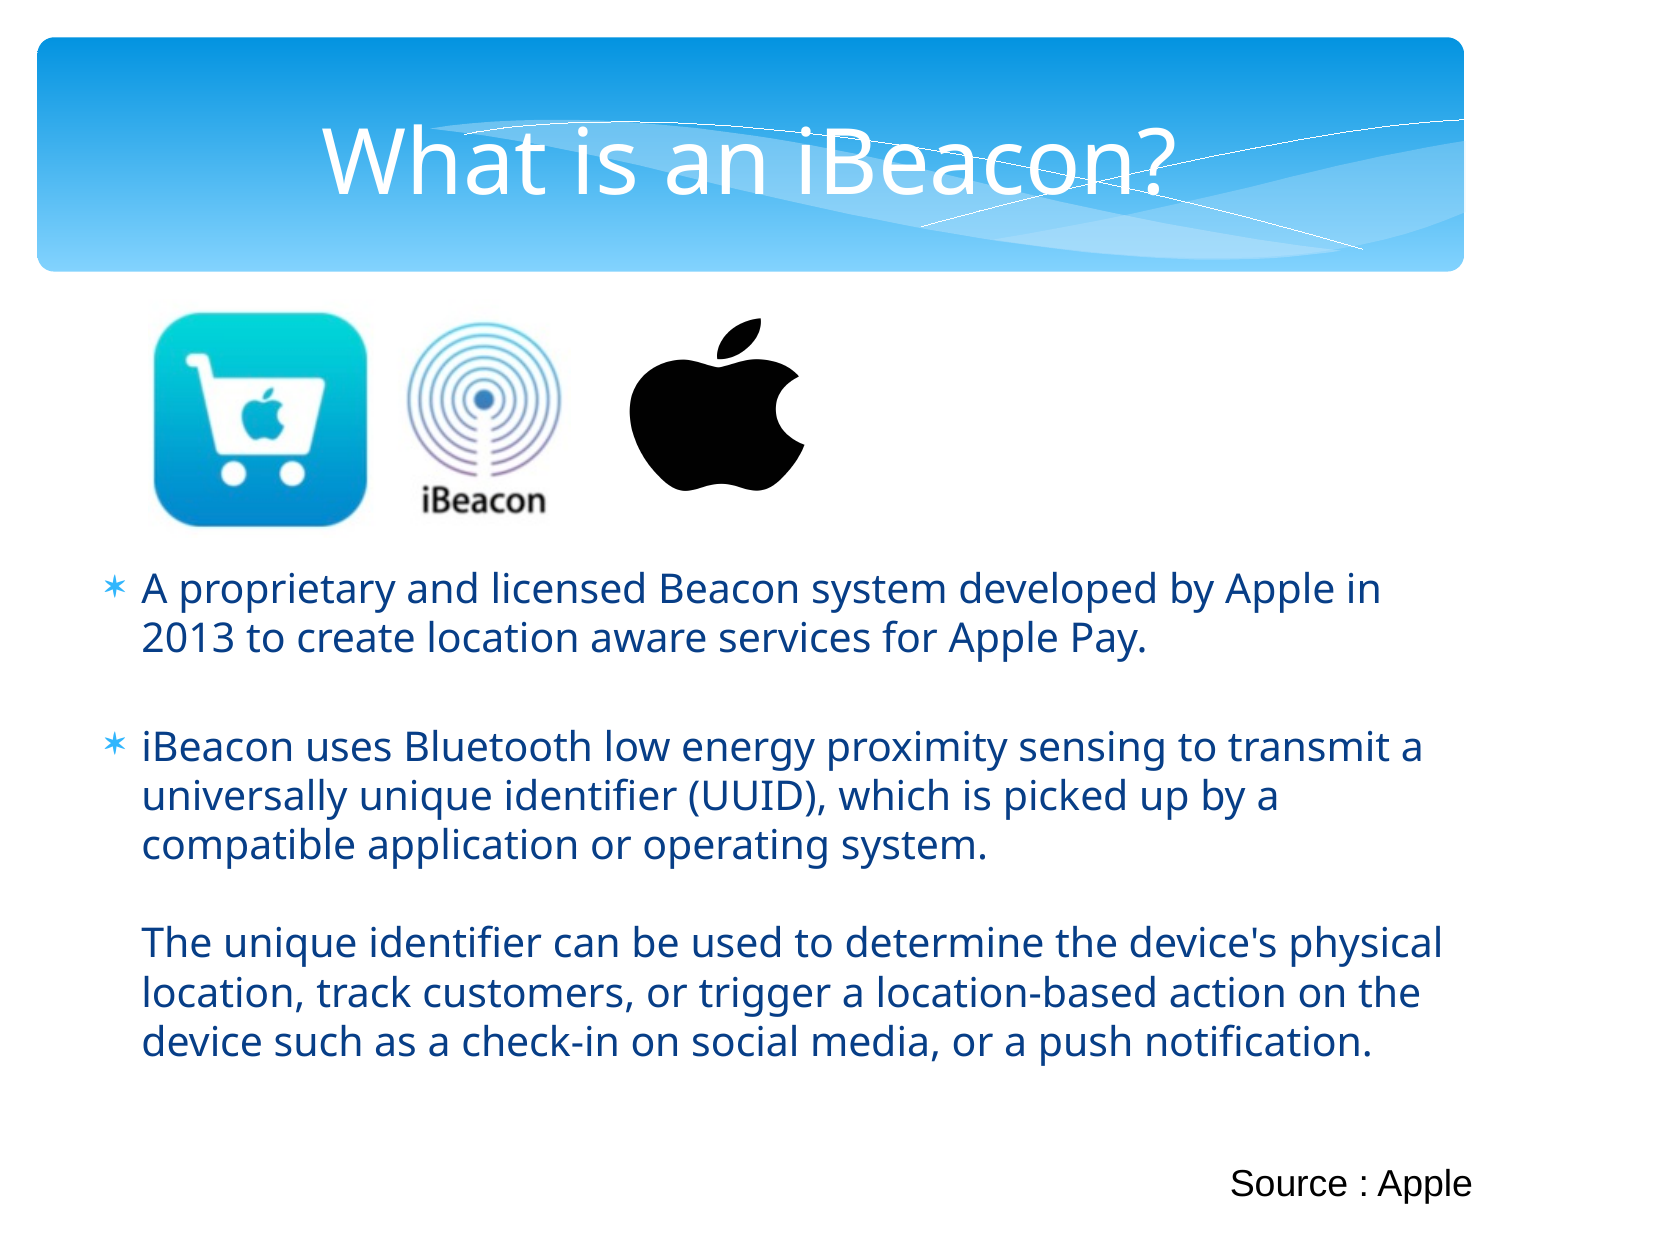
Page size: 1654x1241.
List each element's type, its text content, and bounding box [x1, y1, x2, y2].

picture [608, 314, 826, 496]
picture [148, 299, 571, 538]
list A proprietary and licensed Beacon system developed by Apple in 2013 to create location aware services for Apple Pay. iBeacon uses Bluetooth low energy proximity sensing to transmit a universally unique identifier (UUID), which is picked up by a compatible application or operating system. The unique identifier can be used to determine the device's physical location, track customers, or trigger a location-based action on the device such as a check-in on social media, or a push notification. [89, 555, 1486, 1111]
title What is an iBeacon? [74, 55, 1425, 261]
text_box Source : Apple [1214, 1154, 1654, 1221]
